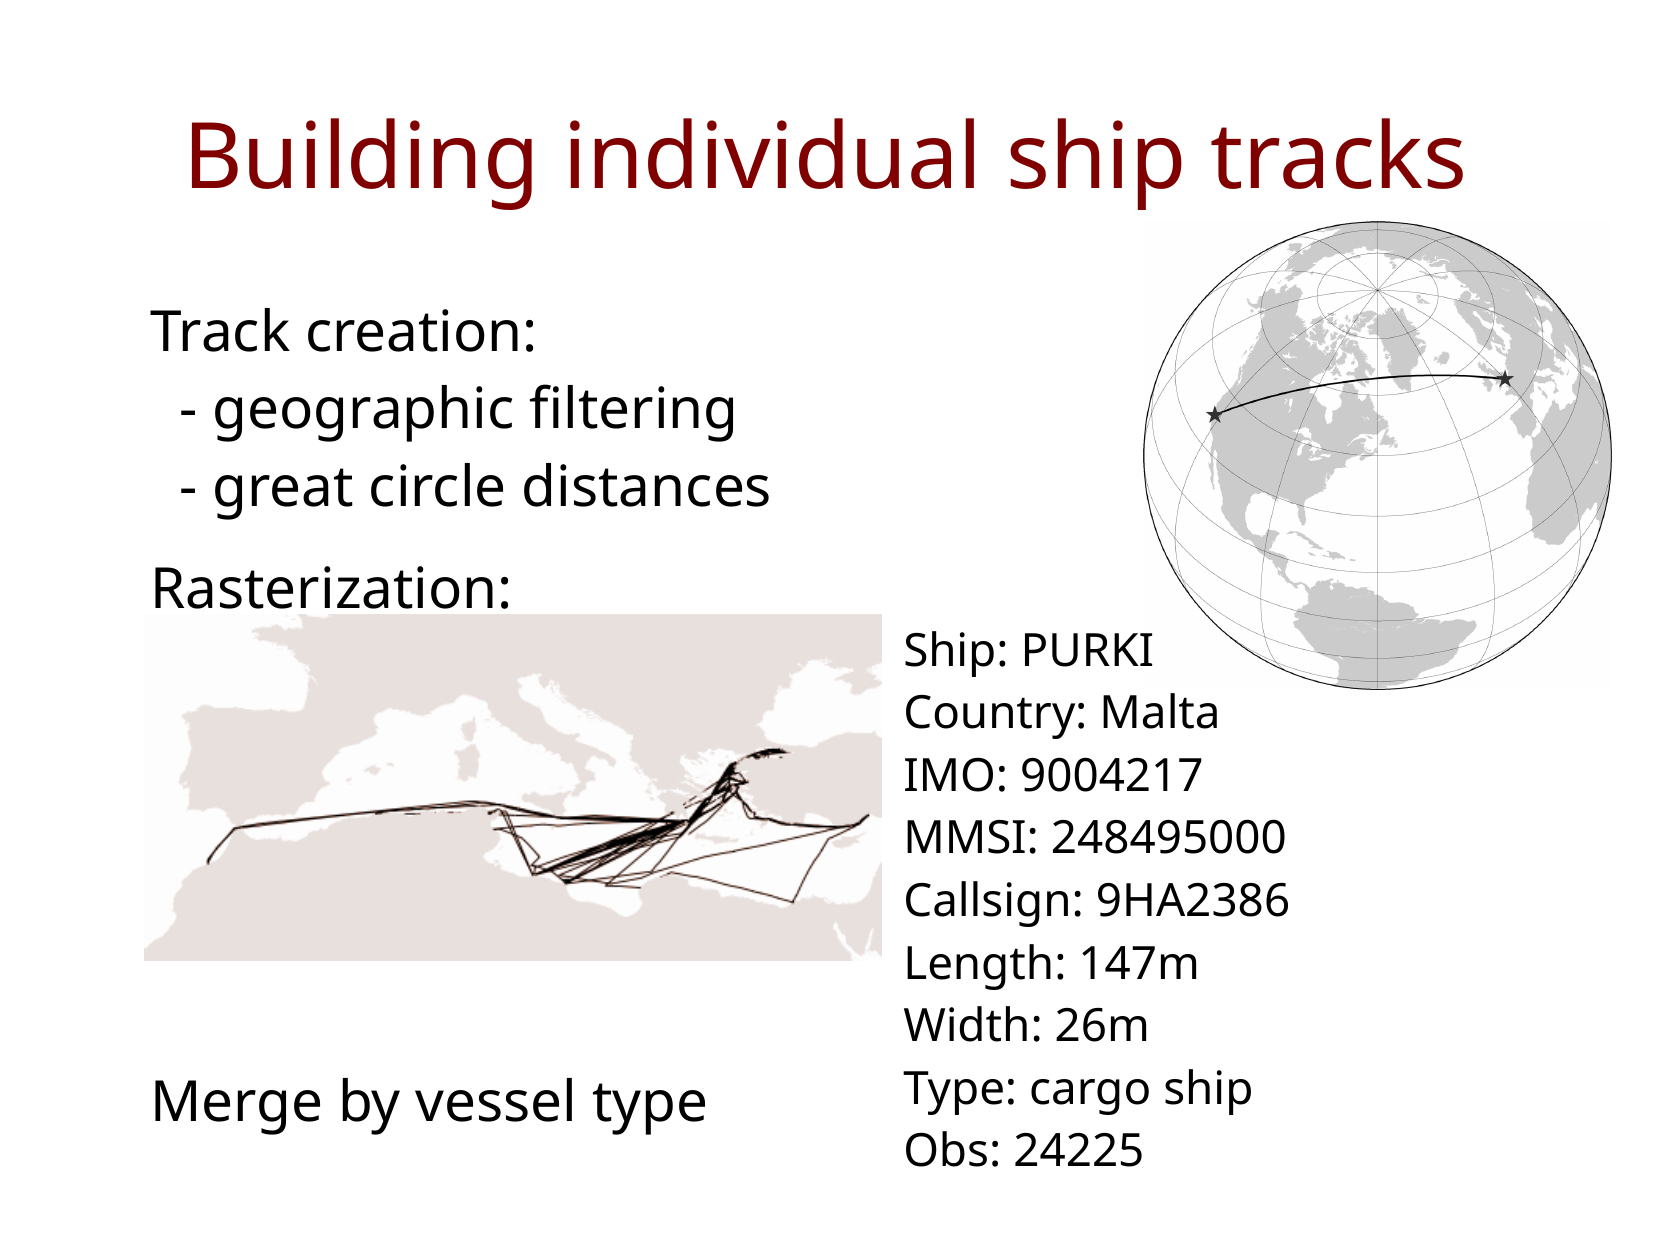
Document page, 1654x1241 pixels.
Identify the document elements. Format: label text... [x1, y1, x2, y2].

picture [1143, 221, 1612, 690]
text_box Ship: PURKI Country: Malta IMO: 9004217 MMSI: 248495000 Callsign: 9HA2386 Length: 147m Width: 26m Type: cargo ship Obs: 24225 [888, 609, 1235, 1078]
list Track creation: - geographic filtering - great circle distances Rasterization: Merge by vessel type [90, 290, 1576, 1141]
title Building individual ship tracks [82, 49, 1571, 257]
picture [144, 614, 882, 961]
